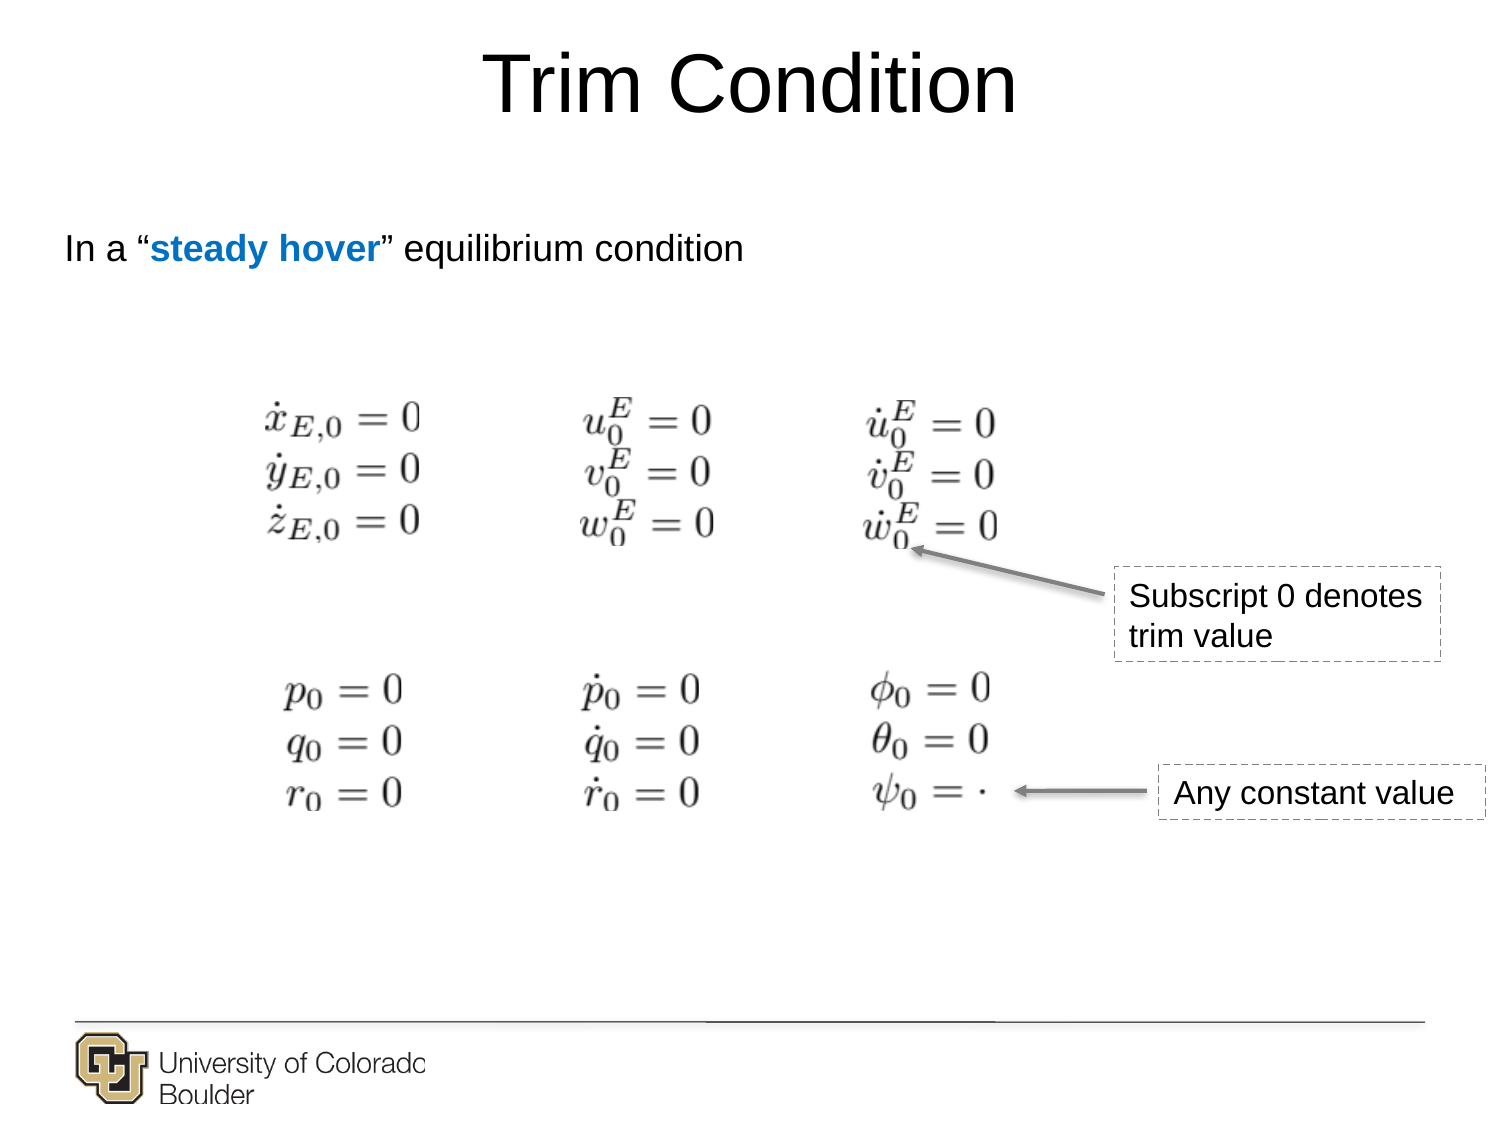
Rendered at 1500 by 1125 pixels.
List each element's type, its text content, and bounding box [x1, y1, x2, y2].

picture [580, 672, 699, 811]
picture [282, 672, 402, 811]
title Trim Condition [75, 18, 1425, 140]
picture [580, 397, 714, 546]
picture [863, 400, 997, 549]
text_box Subscript 0 denotes trim value [1114, 566, 1441, 662]
text_box Any constant value [1158, 764, 1486, 820]
text_box In a “steady hover” equilibrium condition [49, 216, 930, 276]
picture [870, 670, 990, 811]
picture [264, 400, 420, 543]
